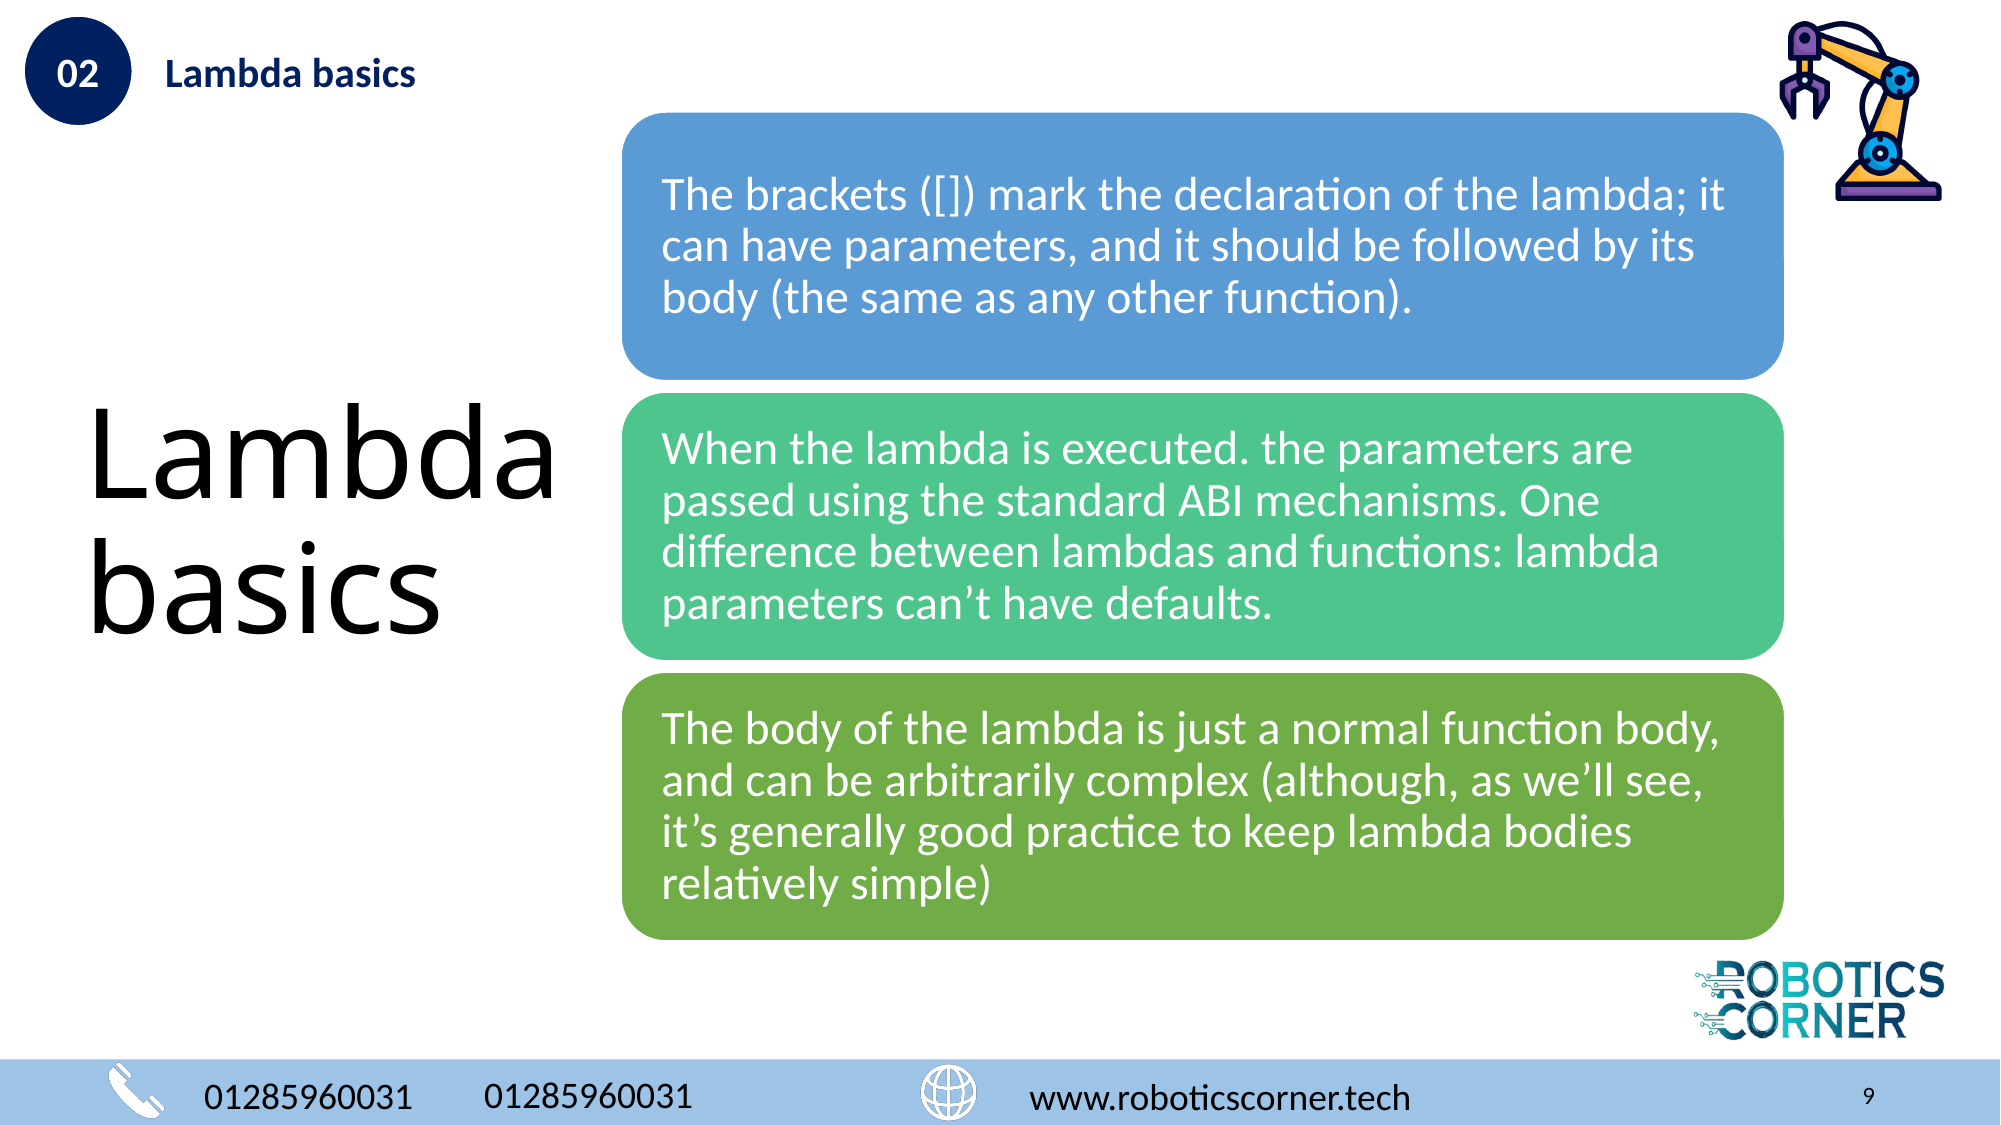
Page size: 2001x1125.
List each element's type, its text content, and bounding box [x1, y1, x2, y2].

picture [915, 1059, 981, 1125]
text_box 02 [22, 14, 134, 128]
text_box The body of the lambda is just a normal function body, and can be arbitrarily complex (although, as we’ll see, it’s generally good practice to keep lambda bodies relatively simple) [620, 671, 1786, 942]
text_box Lambda basics [150, 38, 622, 103]
picture [1771, 21, 1950, 201]
title Lambda basics [69, 87, 695, 965]
picture [1680, 859, 1953, 1059]
picture [103, 1057, 170, 1124]
text_box The brackets ([]) mark the declaration of the lambda; it can have parameters, and it should be followed by its body (the same as any other function). [620, 111, 1786, 381]
text_box When the lambda is executed. the parameters are passed using the standard ABI mechanisms. One difference between lambdas and functions: lambda parameters can’t have defaults. [620, 391, 1786, 662]
